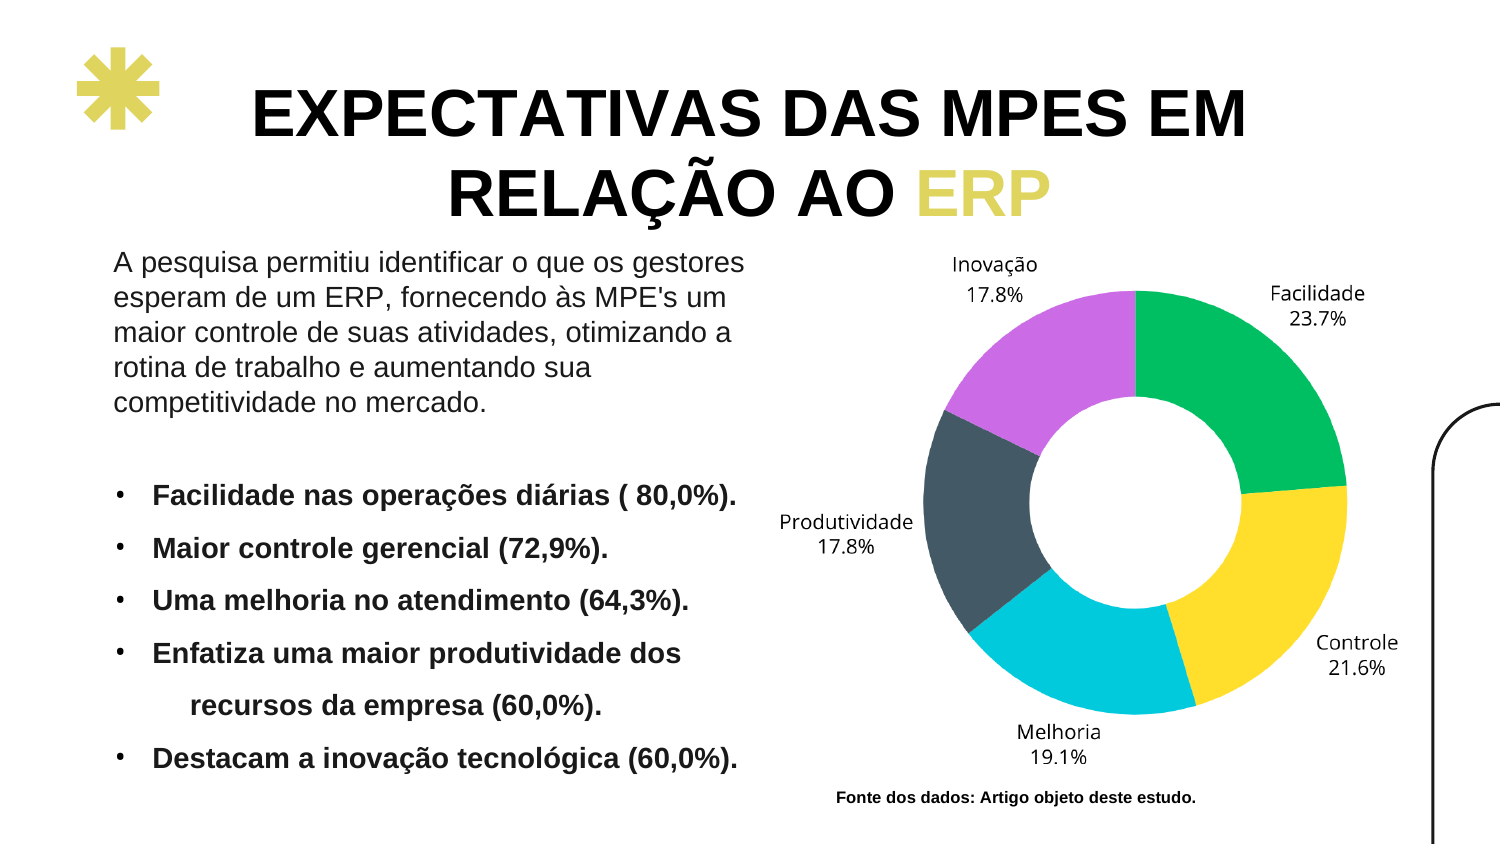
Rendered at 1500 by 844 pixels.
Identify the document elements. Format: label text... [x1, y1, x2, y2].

text_box Fonte dos dados: Artigo objeto deste estudo. [820, 779, 1253, 815]
title EXPECTATIVAS DAS MPES EM RELAÇÃO AO ERP [233, 69, 1267, 145]
text_box Facilidade nas operações diárias ( 80,0%). Maior controle gerencial (72,9%). Uma melhoria no atendimento (64,3%). Enfatiza uma maior produtividade dos recursos da empresa (60,0%). Destacam a inovação tecnológica (60,0%). [99, 451, 779, 779]
picture [779, 257, 1399, 764]
subtitle A pesquisa permitiu identificar o que os gestores esperam de um ERP, fornecendo às MPE's um maior controle de suas atividades, otimizando a rotina de trabalho e aumentando sua competitividade no mercado. [113, 210, 779, 451]
